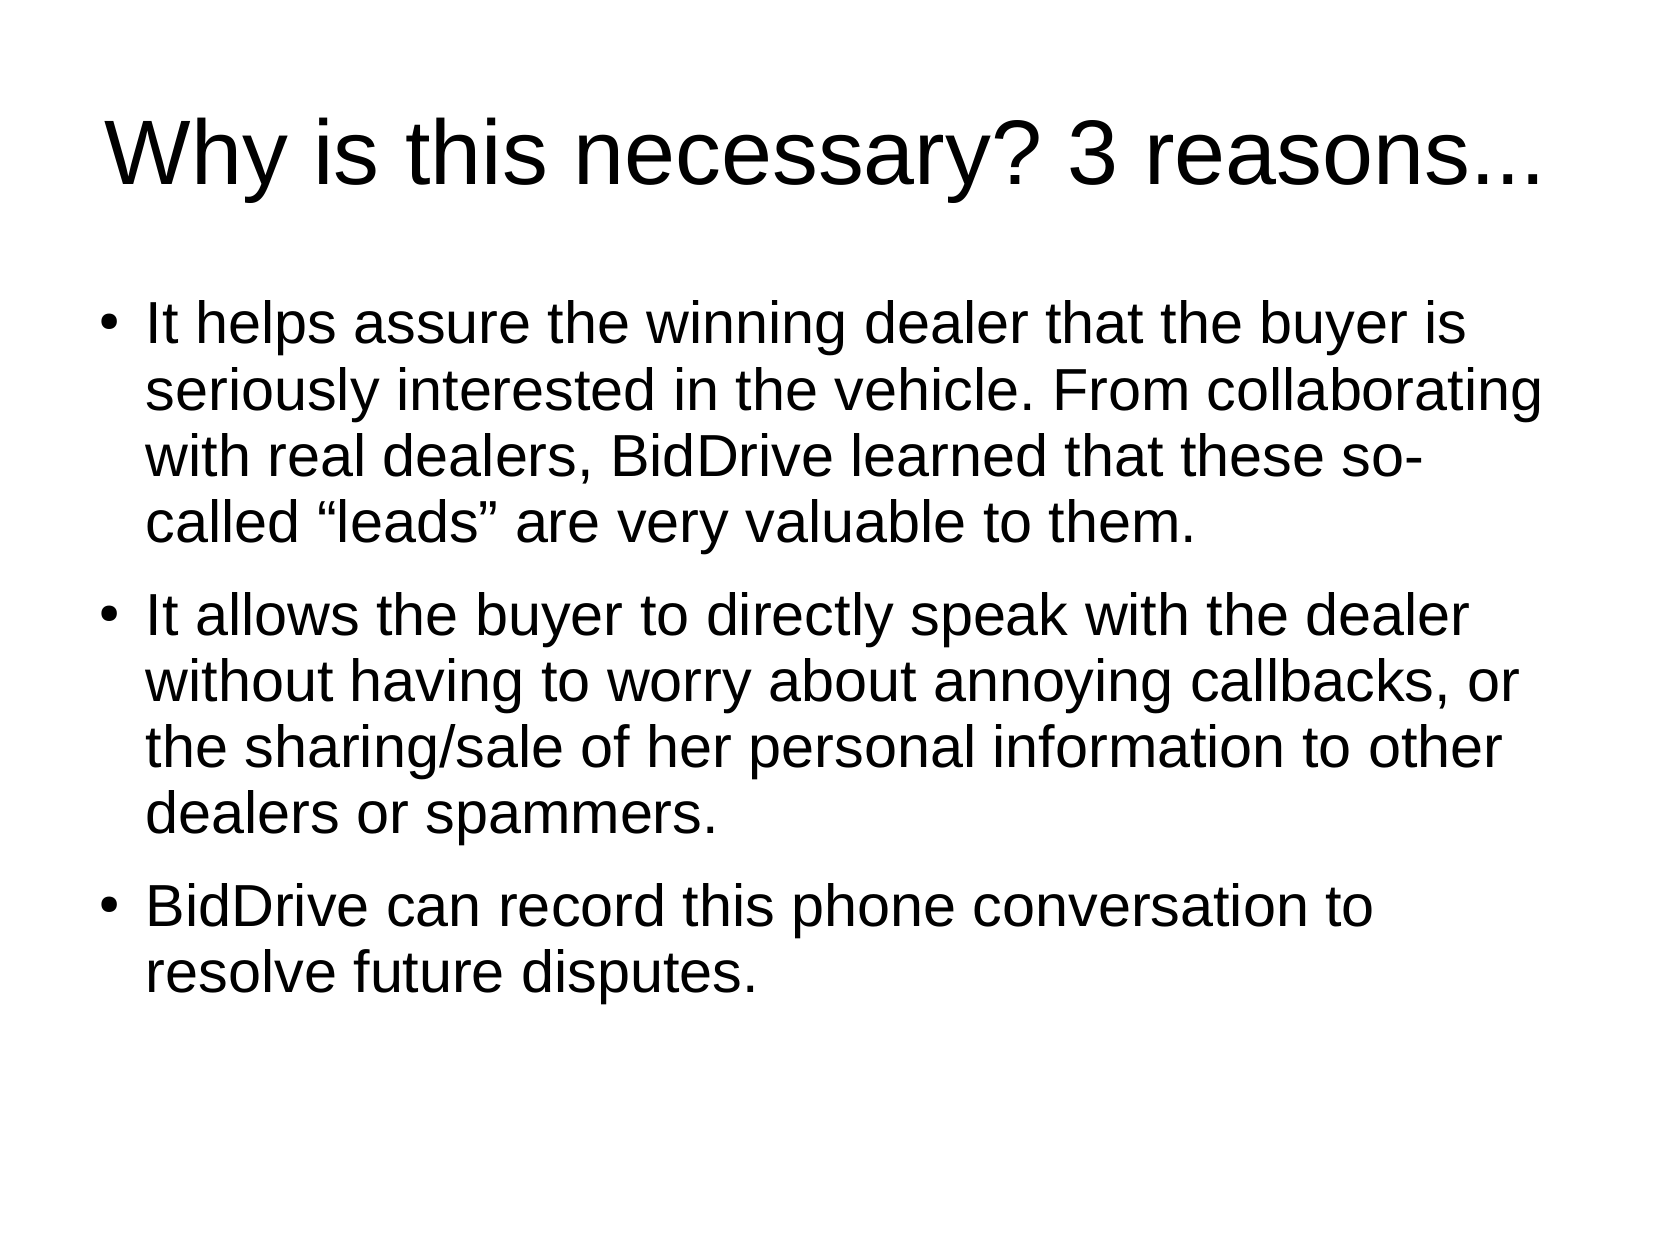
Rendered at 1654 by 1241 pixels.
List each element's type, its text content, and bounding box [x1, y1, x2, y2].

list It helps assure the winning dealer that the buyer is seriously interested in the vehicle. From collaborating with real dealers, BidDrive learned that these so-called “leads” are very valuable to them. It allows the buyer to directly speak with the dealer without having to worry about annoying callbacks, or the sharing/sale of her personal information to other dealers or spammers. BidDrive can record this phone conversation to resolve future disputes. [82, 290, 1571, 1010]
title Why is this necessary? 3 reasons... [82, 49, 1571, 257]
